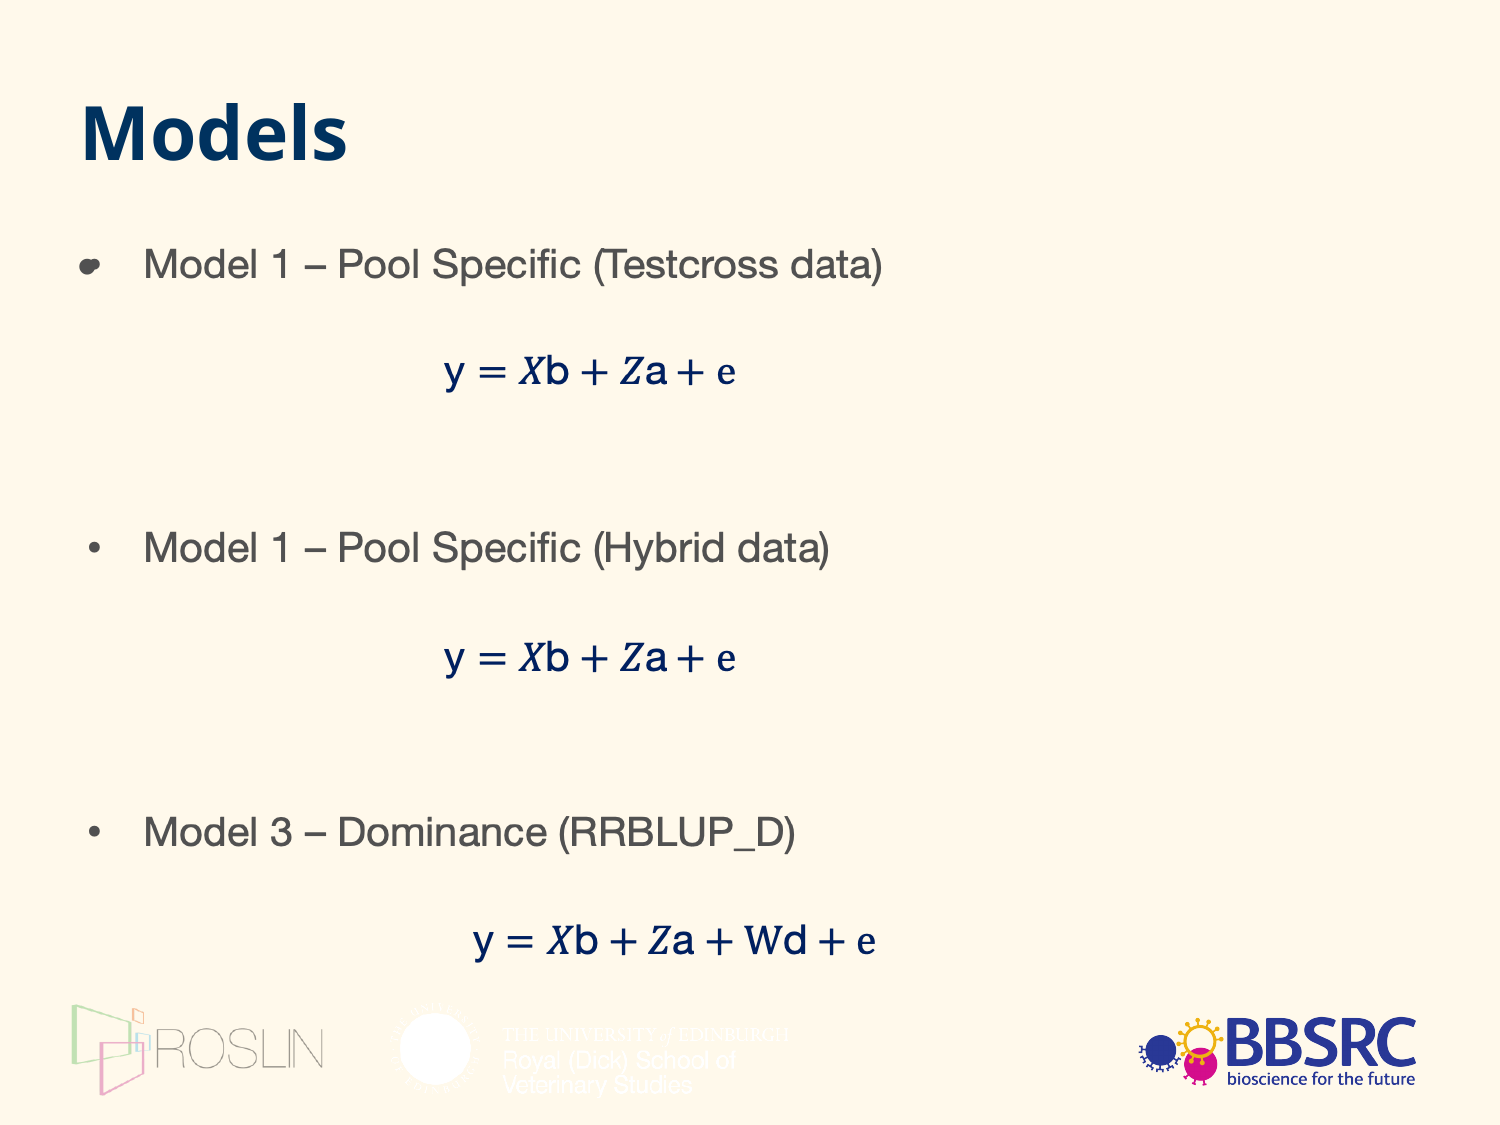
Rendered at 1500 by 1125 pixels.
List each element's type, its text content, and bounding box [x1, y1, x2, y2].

list [62, 224, 1425, 975]
picture [64, 975, 336, 1118]
picture [1137, 1014, 1416, 1092]
title Models [64, 78, 1425, 185]
